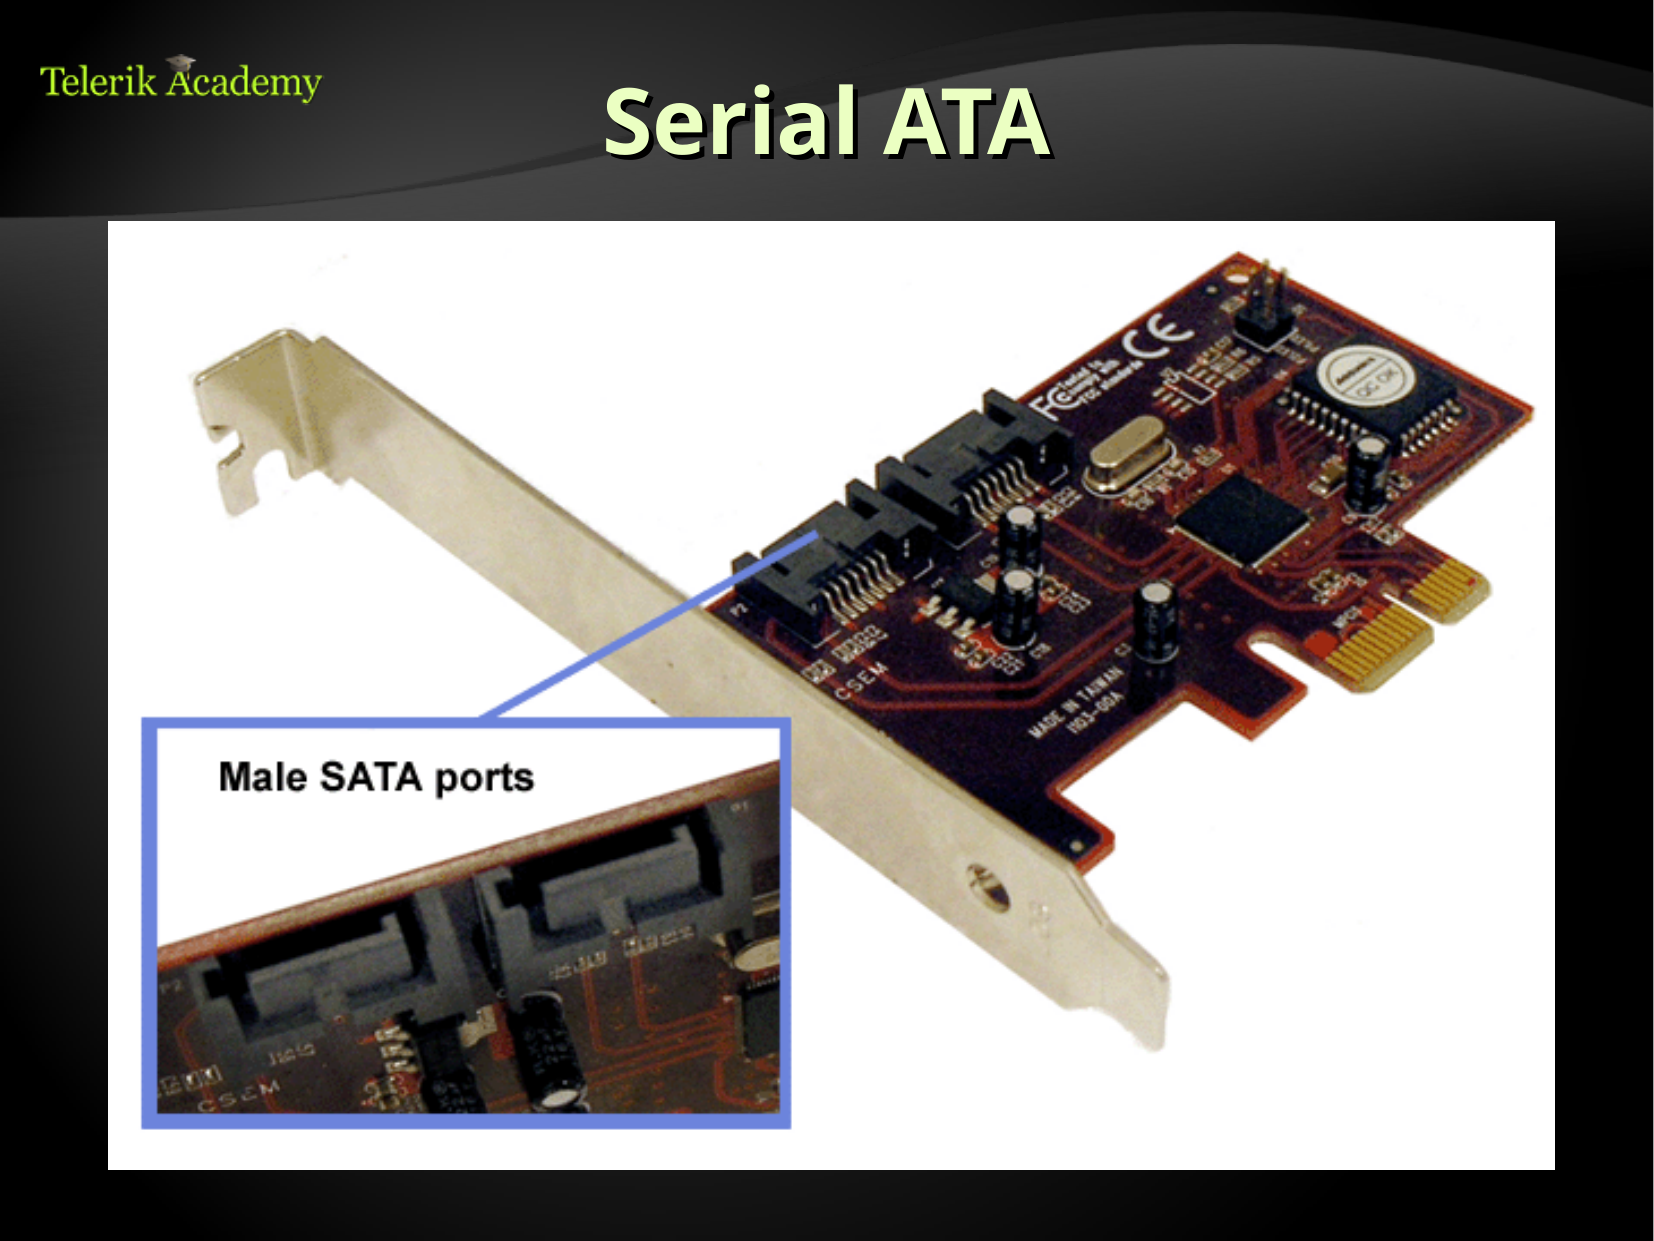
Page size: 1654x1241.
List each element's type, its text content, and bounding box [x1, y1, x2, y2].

title Serial ATA [82, 62, 1571, 173]
picture [0, 0, 1654, 1241]
